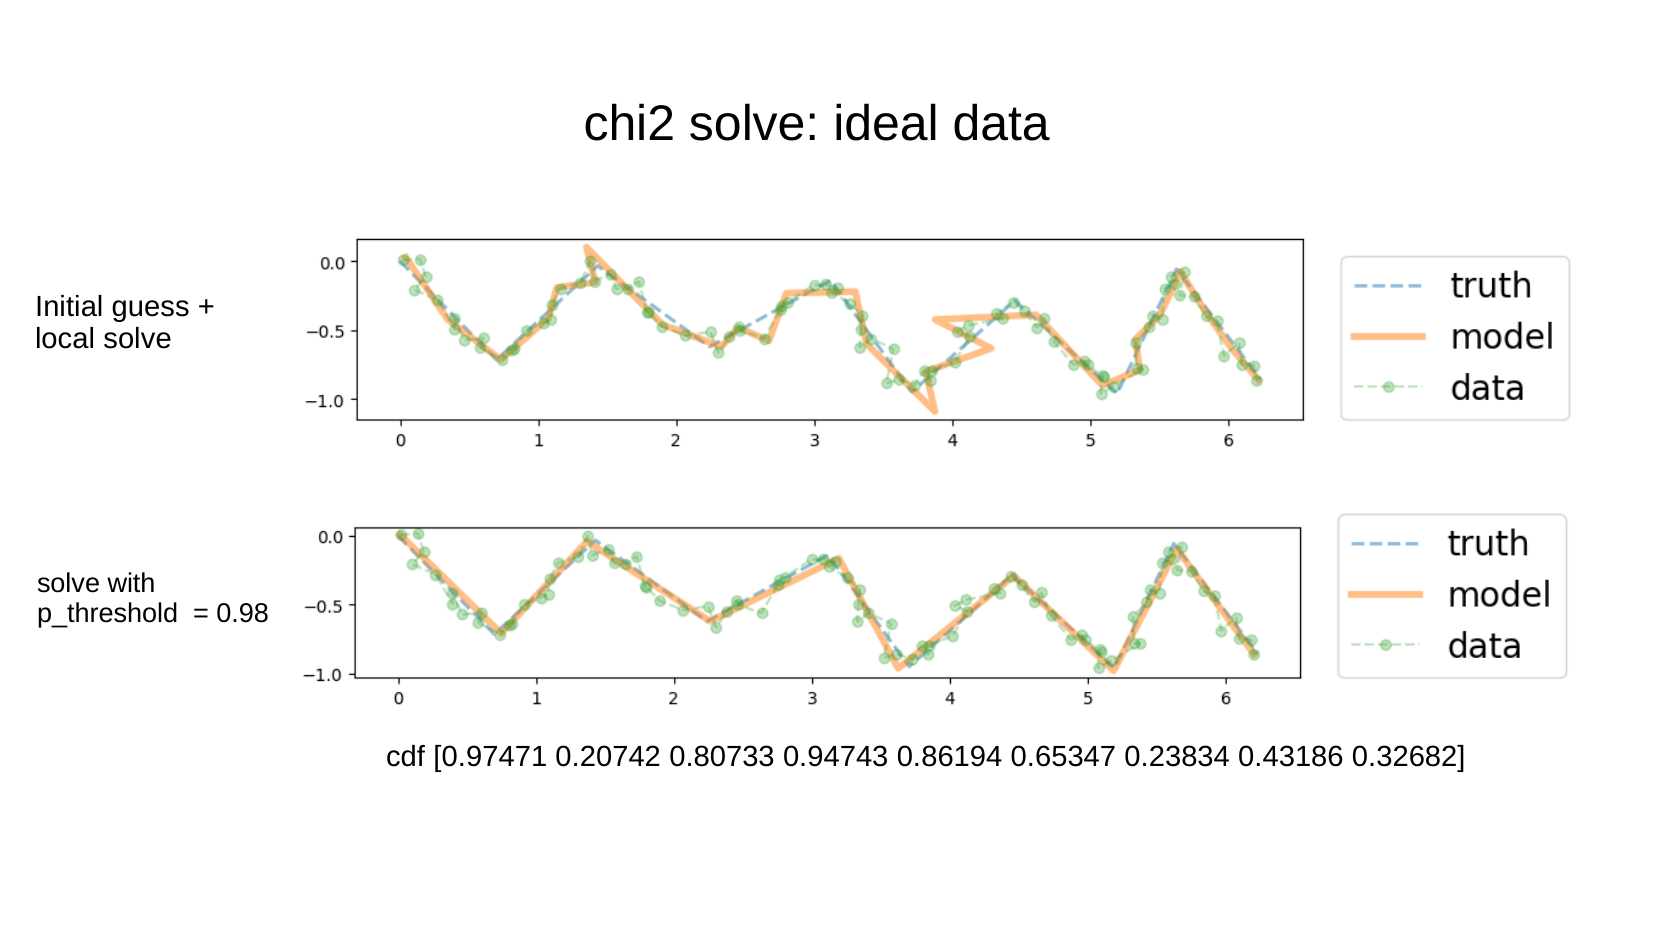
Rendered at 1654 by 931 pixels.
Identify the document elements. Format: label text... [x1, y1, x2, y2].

picture [290, 503, 1577, 719]
title chi2 solve: ideal data [72, 45, 1561, 201]
picture [292, 228, 1580, 462]
text_box cdf [0.97471 0.20742 0.80733 0.94743 0.86194 0.65347 0.23834 0.43186 0.32682] [371, 732, 1654, 874]
text_box Initial guess + local solve [20, 282, 272, 363]
text_box solve with p_threshold = 0.98 [22, 560, 291, 666]
